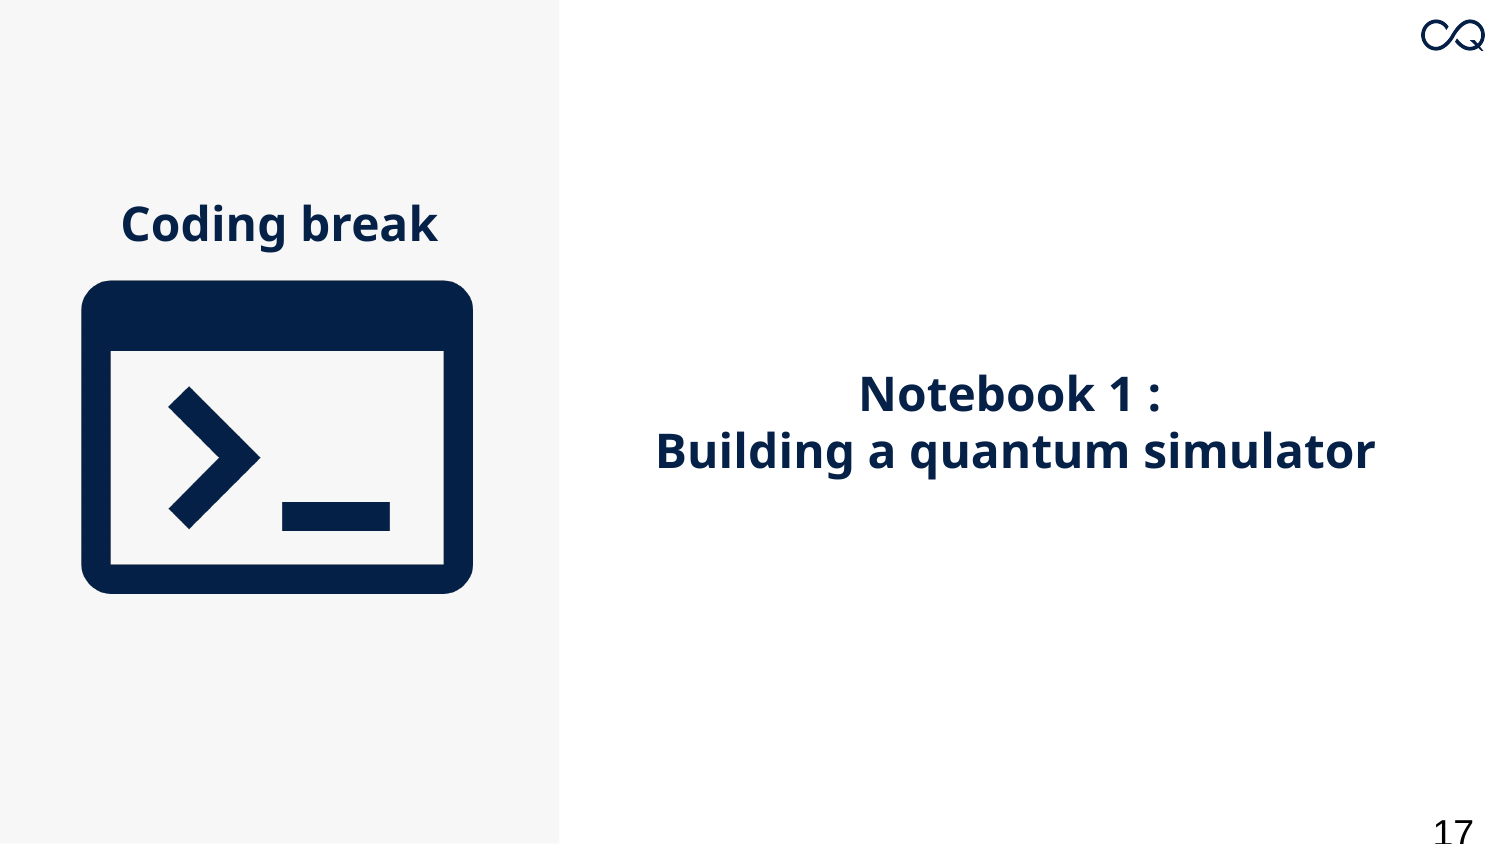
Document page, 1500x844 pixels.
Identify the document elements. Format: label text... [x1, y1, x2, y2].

picture [1421, 19, 1485, 51]
picture [42, 262, 512, 672]
title Coding break [105, 178, 458, 262]
title Notebook 1 : Building a quantum simulator [599, 348, 1433, 496]
